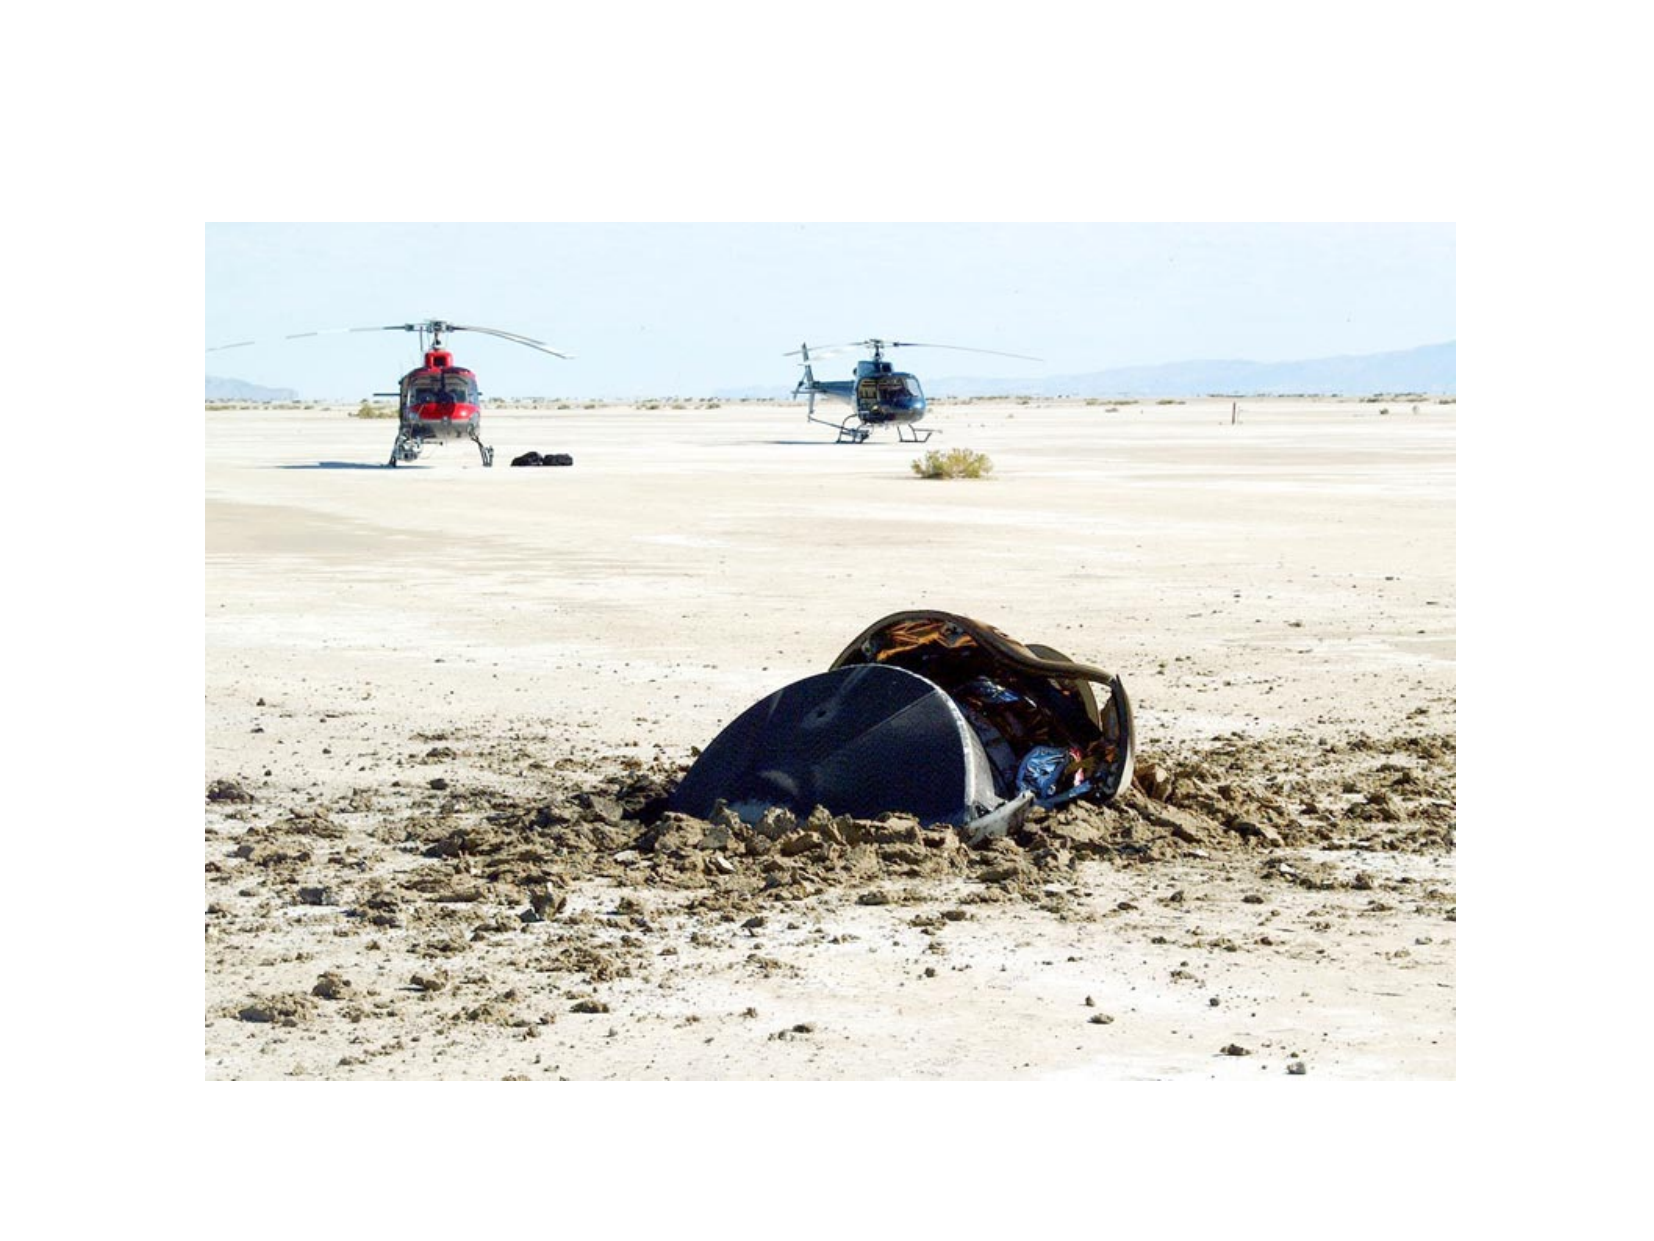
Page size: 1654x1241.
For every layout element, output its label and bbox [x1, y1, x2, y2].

picture [205, 222, 1456, 1081]
